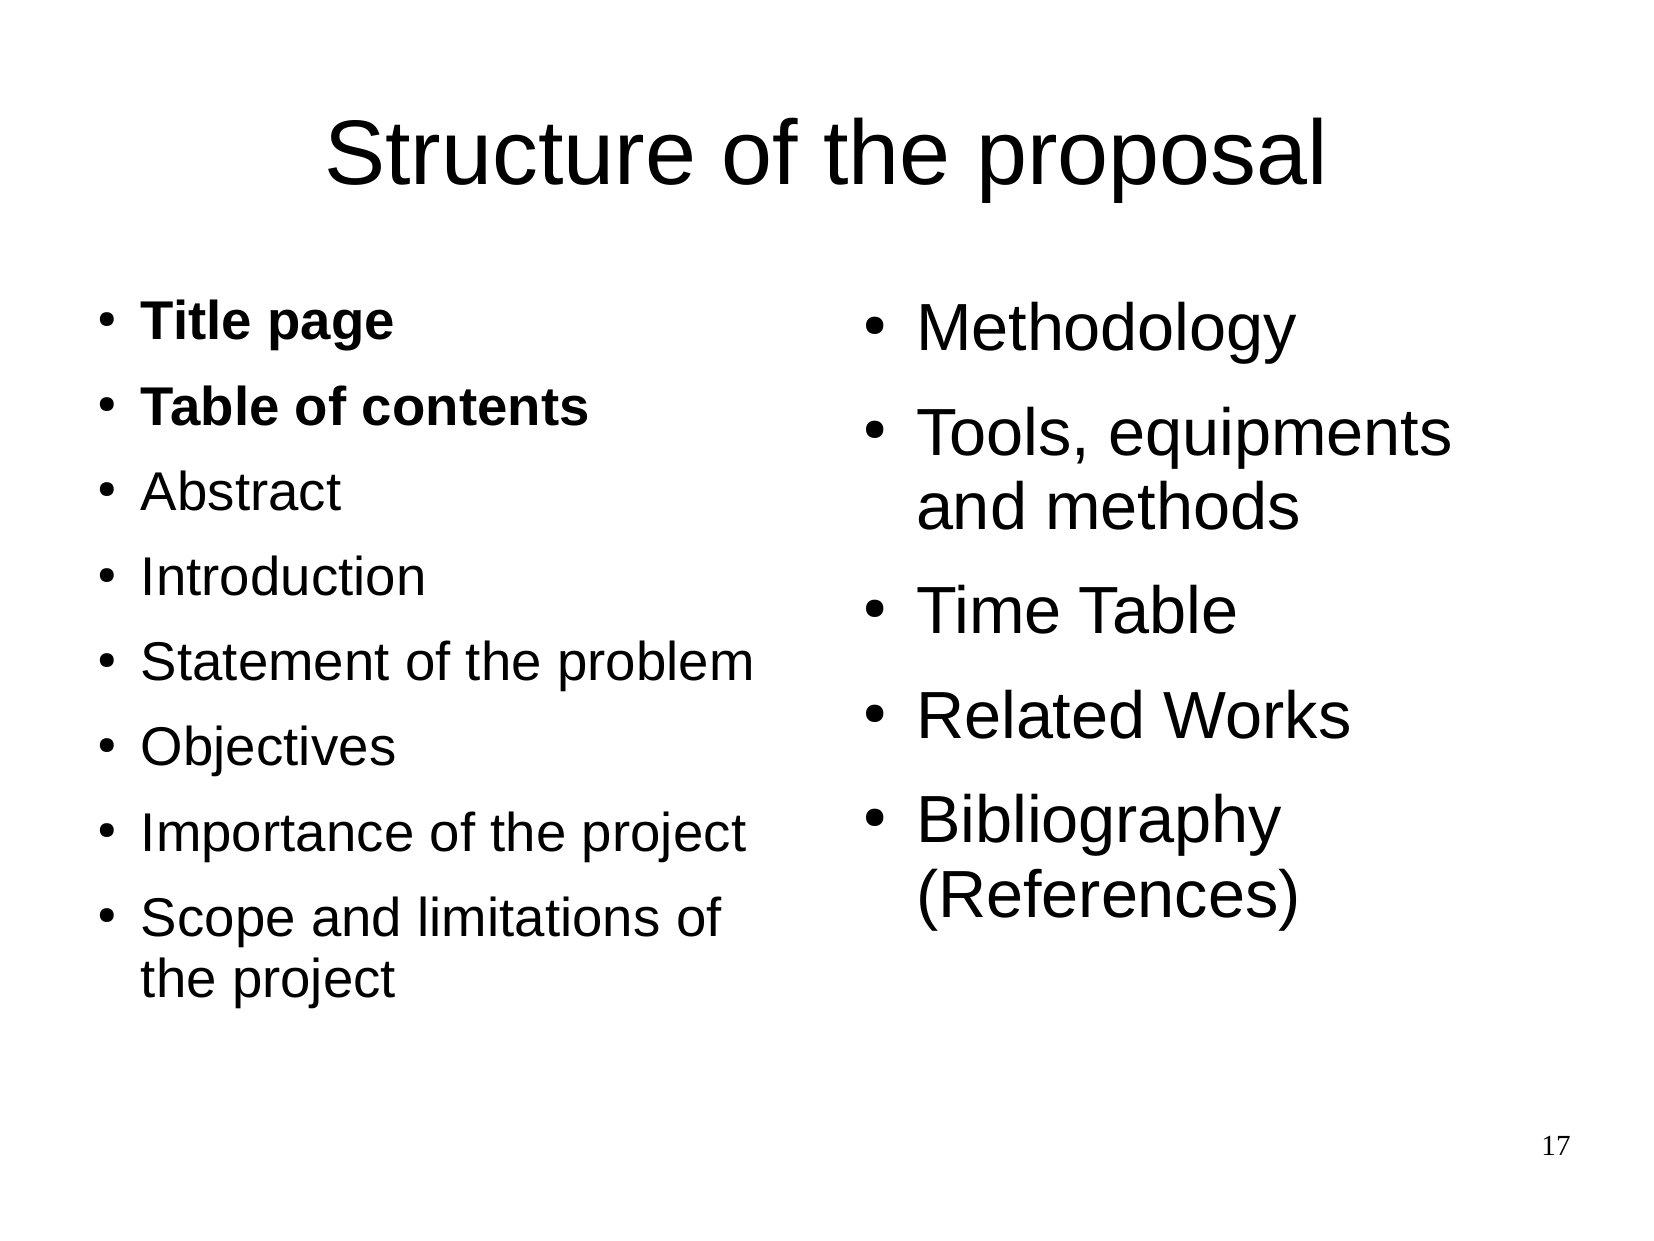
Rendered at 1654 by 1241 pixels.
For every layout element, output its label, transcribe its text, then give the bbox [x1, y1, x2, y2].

title Structure of the proposal [82, 49, 1571, 257]
list Methodology Tools, equipments and methods Time Table Related Works Bibliography (References) [845, 290, 1572, 1010]
list Title page Table of contents Abstract Introduction Statement of the problem Objectives Importance of the project Scope and limitations of the project [82, 290, 809, 1010]
